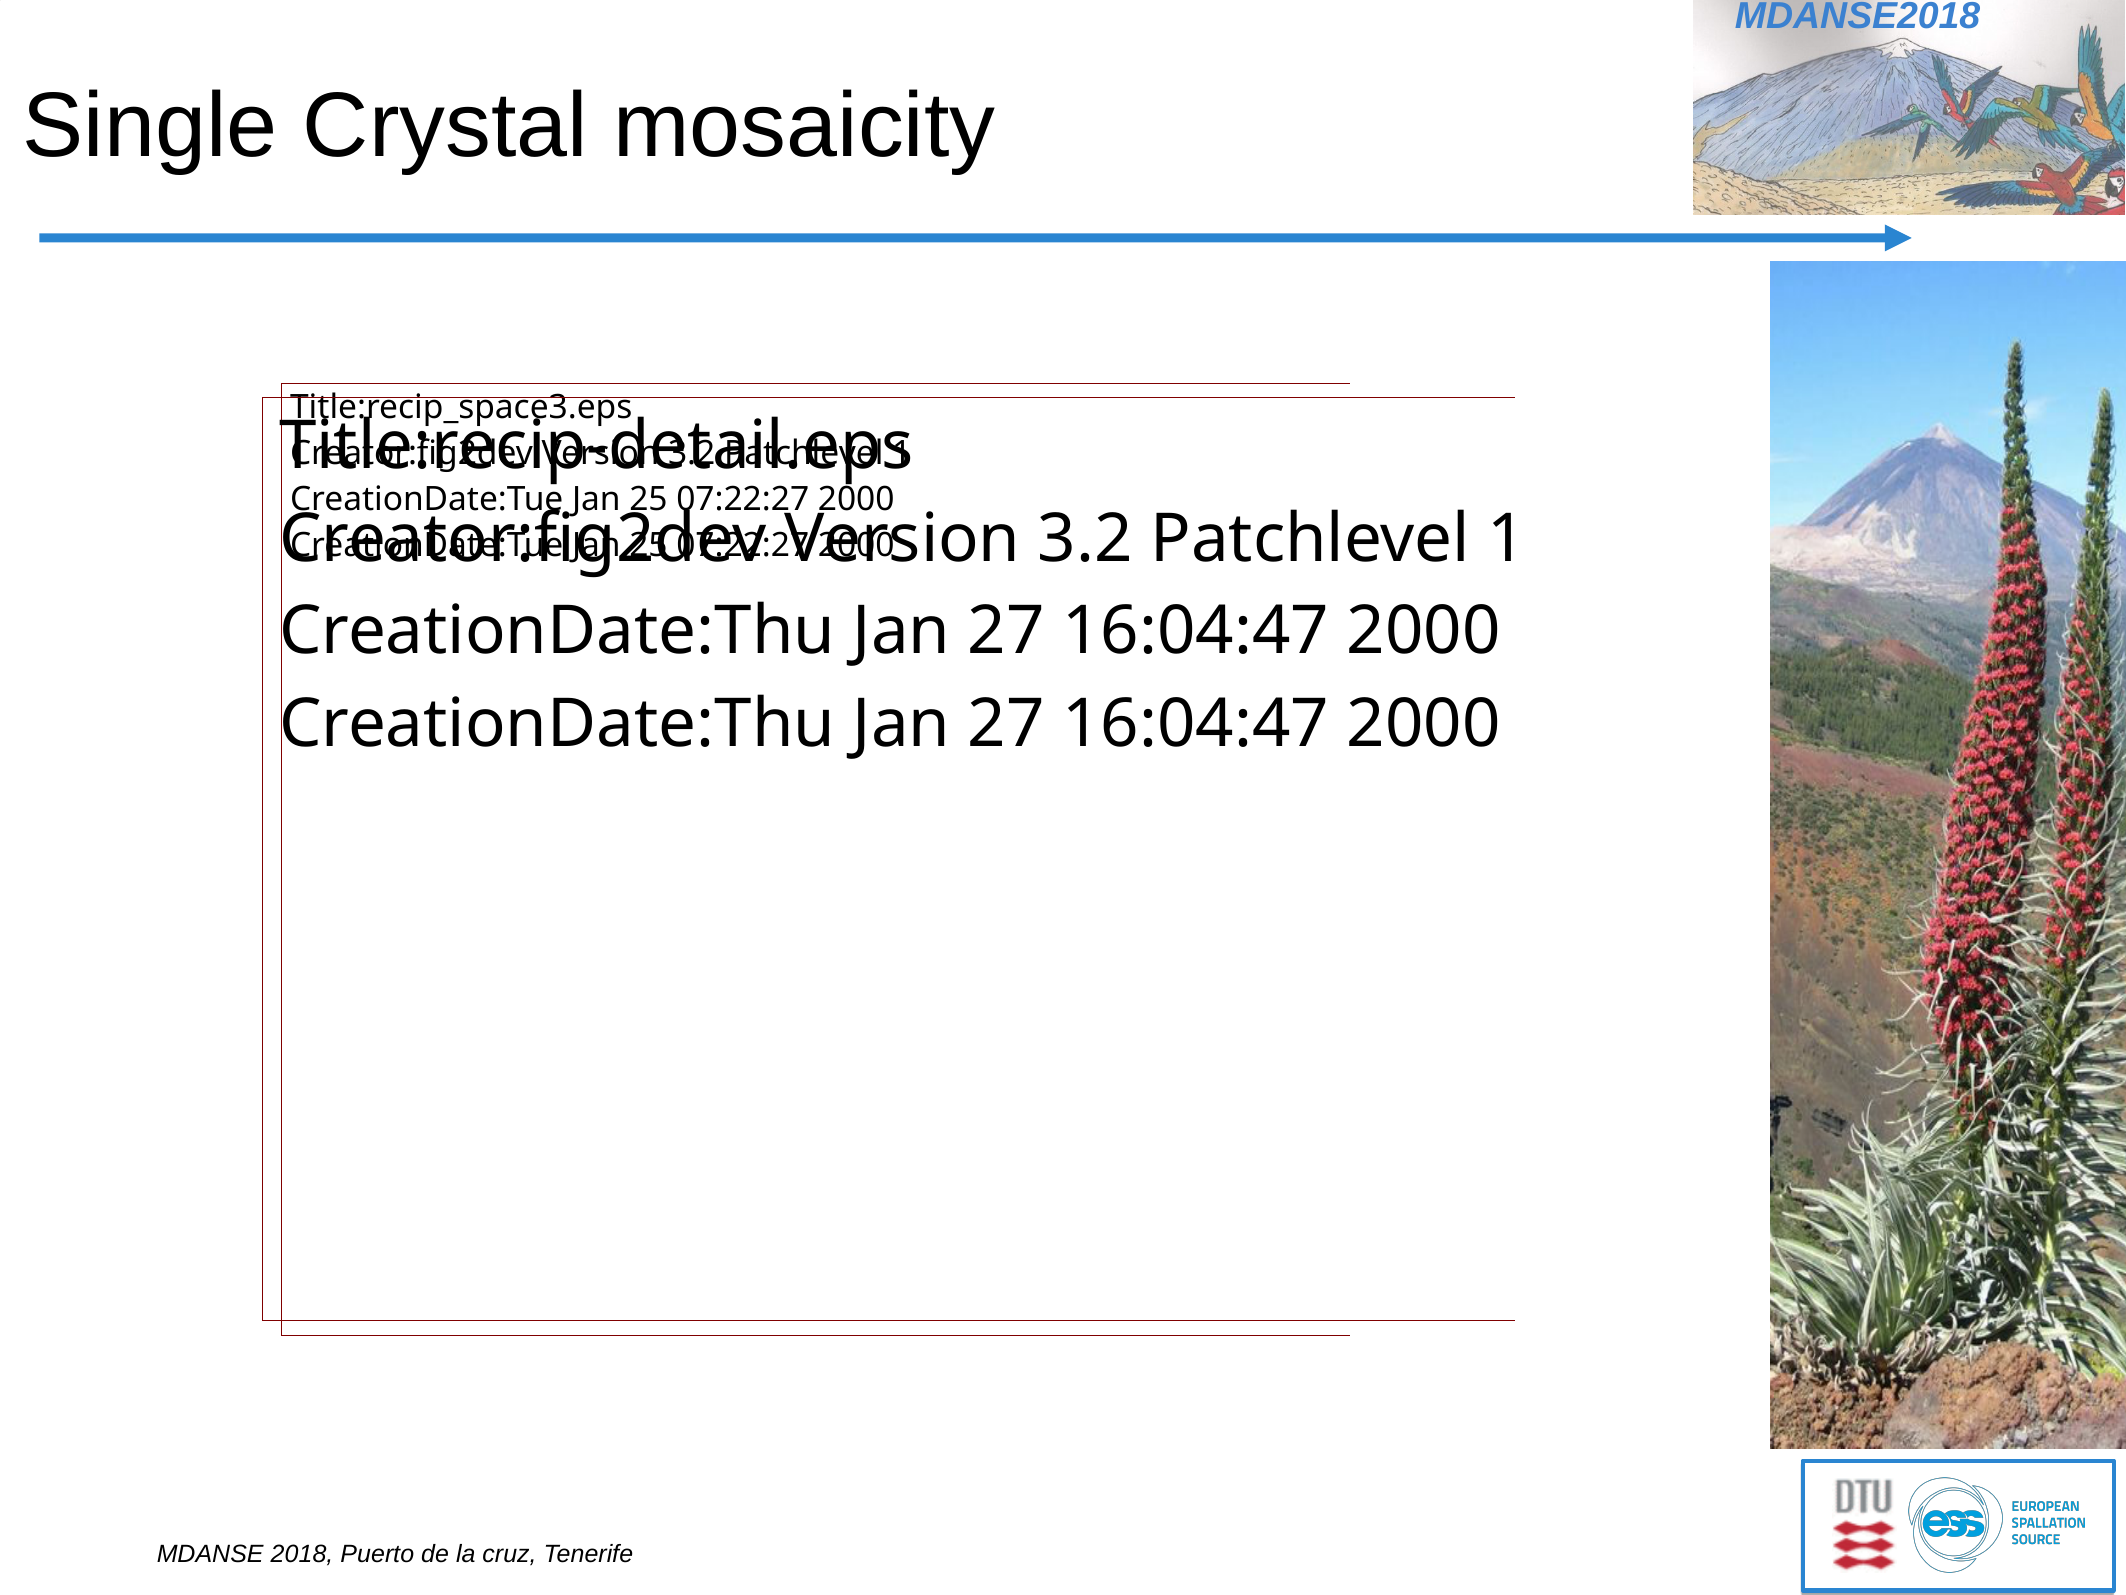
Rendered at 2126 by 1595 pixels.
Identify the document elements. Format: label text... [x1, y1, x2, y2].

picture [257, 380, 1516, 1336]
title Single Crystal mosaicity [22, 40, 1938, 209]
picture [1832, 1477, 1897, 1573]
picture [1908, 1477, 2085, 1573]
picture [1693, 0, 2125, 215]
picture [1770, 261, 2126, 1449]
